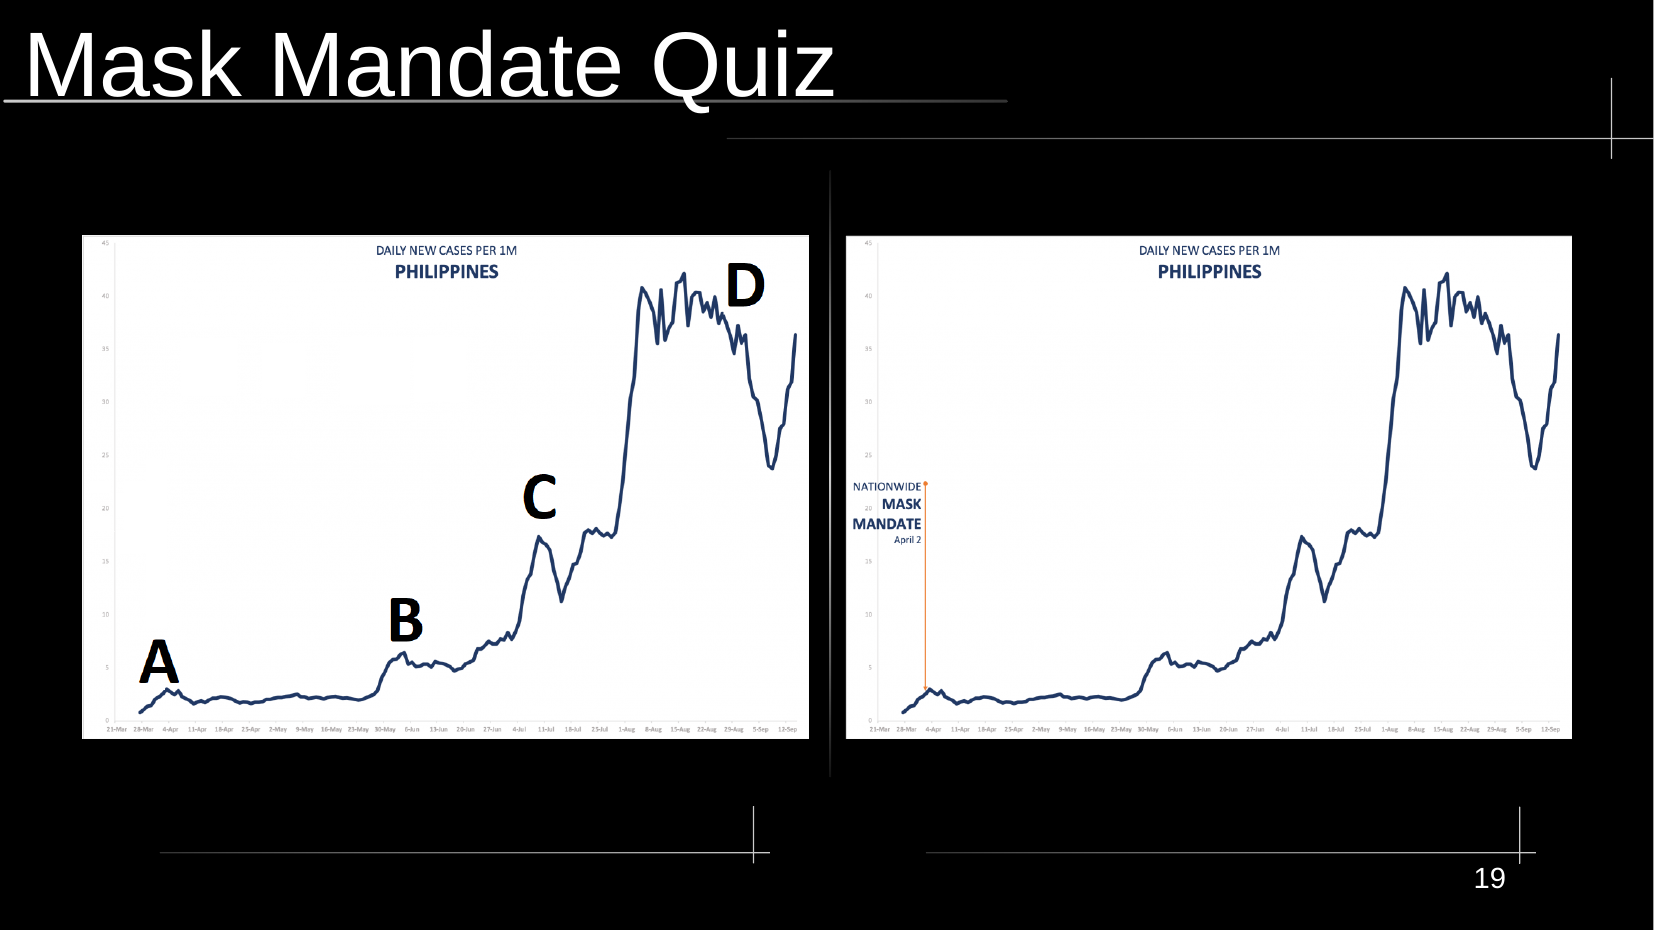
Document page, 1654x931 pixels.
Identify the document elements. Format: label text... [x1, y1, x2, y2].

picture [845, 235, 1572, 739]
picture [82, 235, 809, 739]
title Mask Mandate Quiz [23, 11, 1589, 119]
